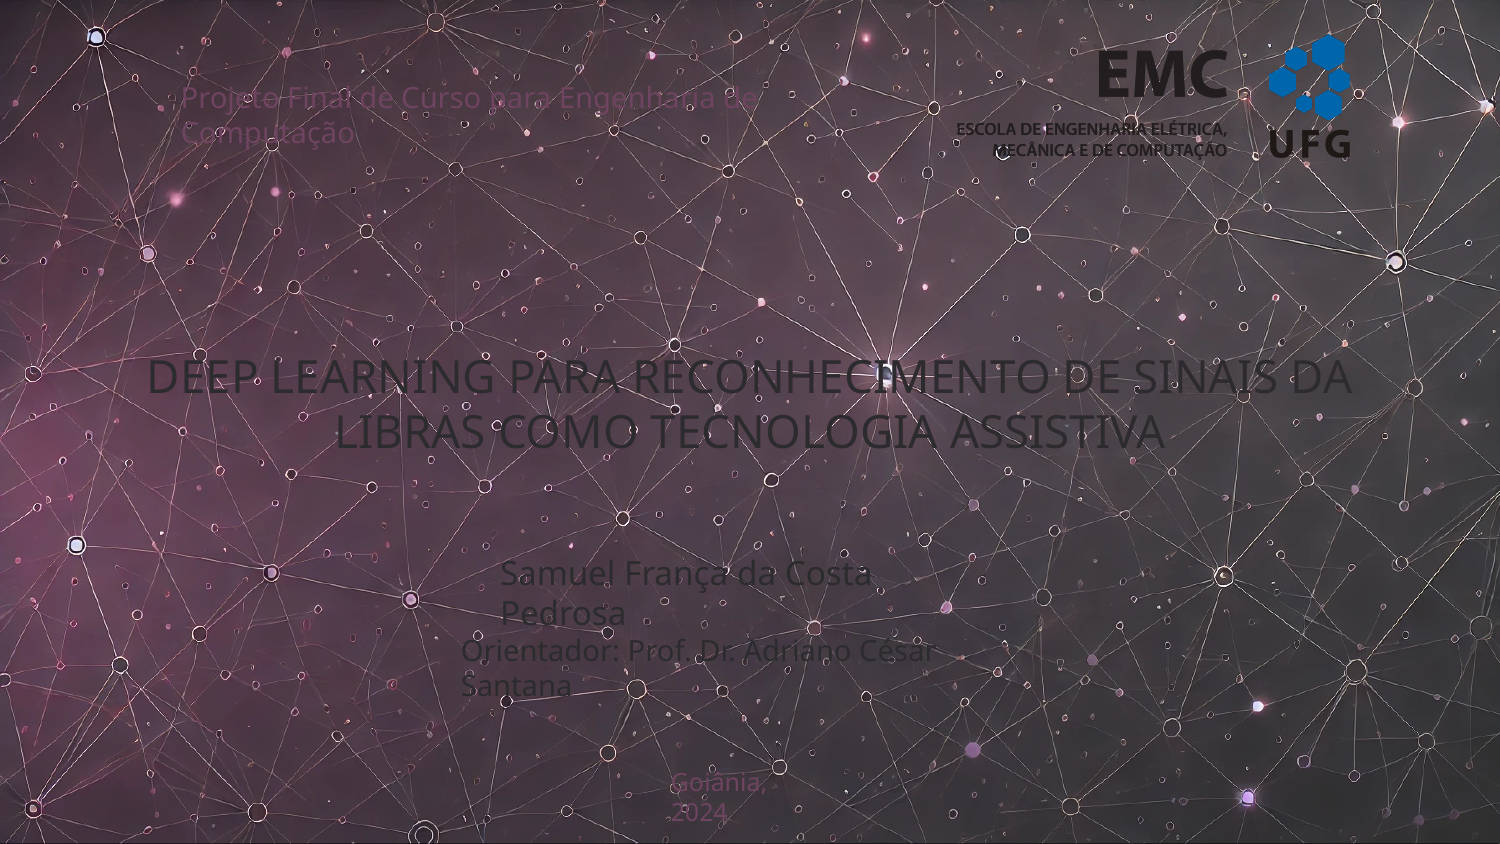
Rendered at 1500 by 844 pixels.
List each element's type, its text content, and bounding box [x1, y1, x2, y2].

text_box Samuel França da Costa Pedrosa [484, 536, 1015, 607]
text_box Goiânia, 2024 [655, 751, 845, 805]
text_box DEEP LEARNING PARA RECONHECIMENTO DE SINAIS DA LIBRAS COMO TECNOLOGIA ASSISTIVA [124, 332, 1375, 462]
text_box Orientador: Prof. Dr. Adriano César Santana [445, 617, 1063, 682]
text_box Projeto Final de Curso para Engenharia de Computação [165, 64, 943, 142]
picture [0, 0, 1500, 844]
